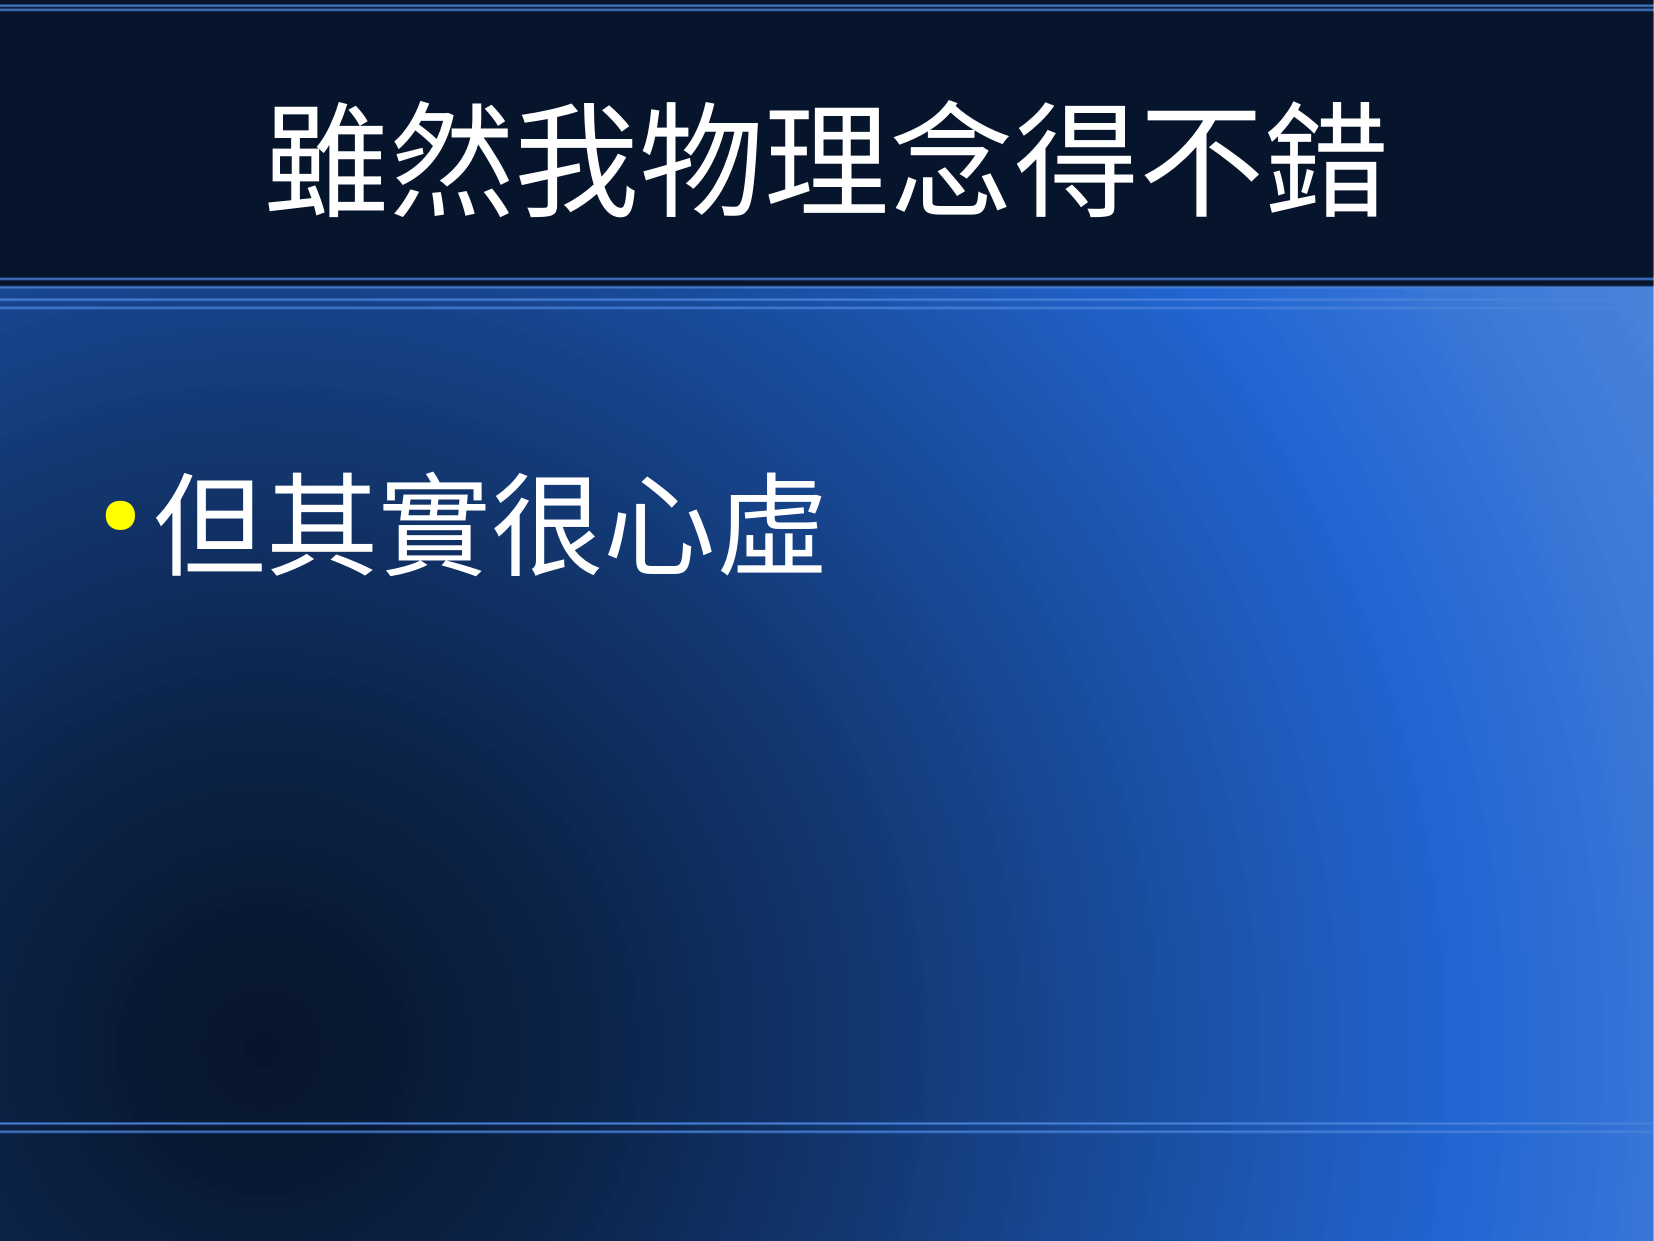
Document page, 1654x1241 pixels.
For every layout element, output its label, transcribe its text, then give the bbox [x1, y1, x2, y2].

title 雖然我物理念得不錯 [82, 49, 1571, 257]
list 但其實很心虛 [82, 355, 1571, 1241]
picture [0, 0, 1654, 1241]
